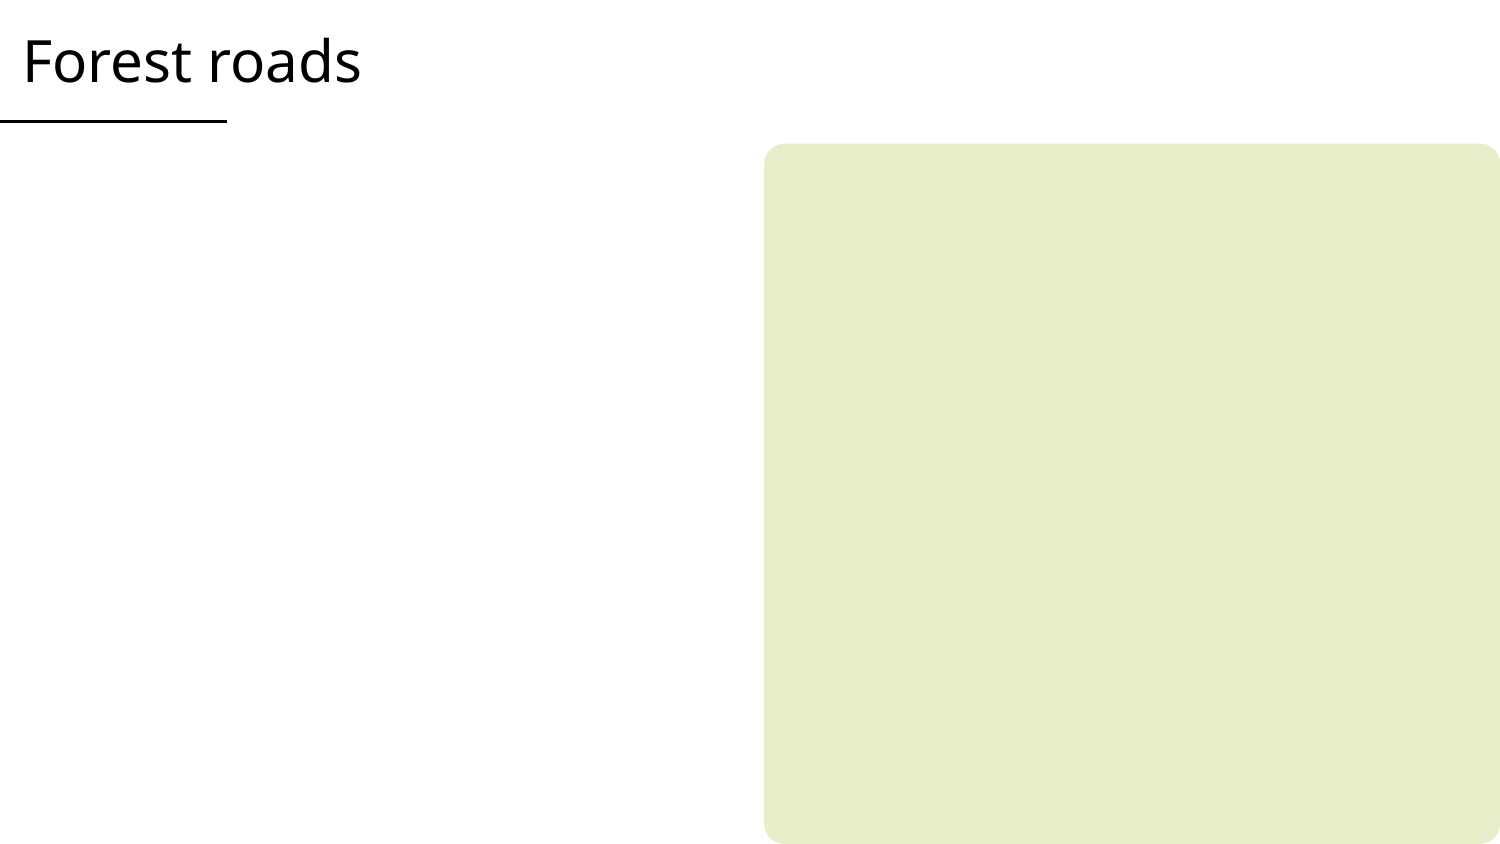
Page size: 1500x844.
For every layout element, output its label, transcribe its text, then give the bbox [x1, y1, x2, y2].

text_box [764, 143, 1500, 844]
title Forest roads [22, 0, 1311, 120]
